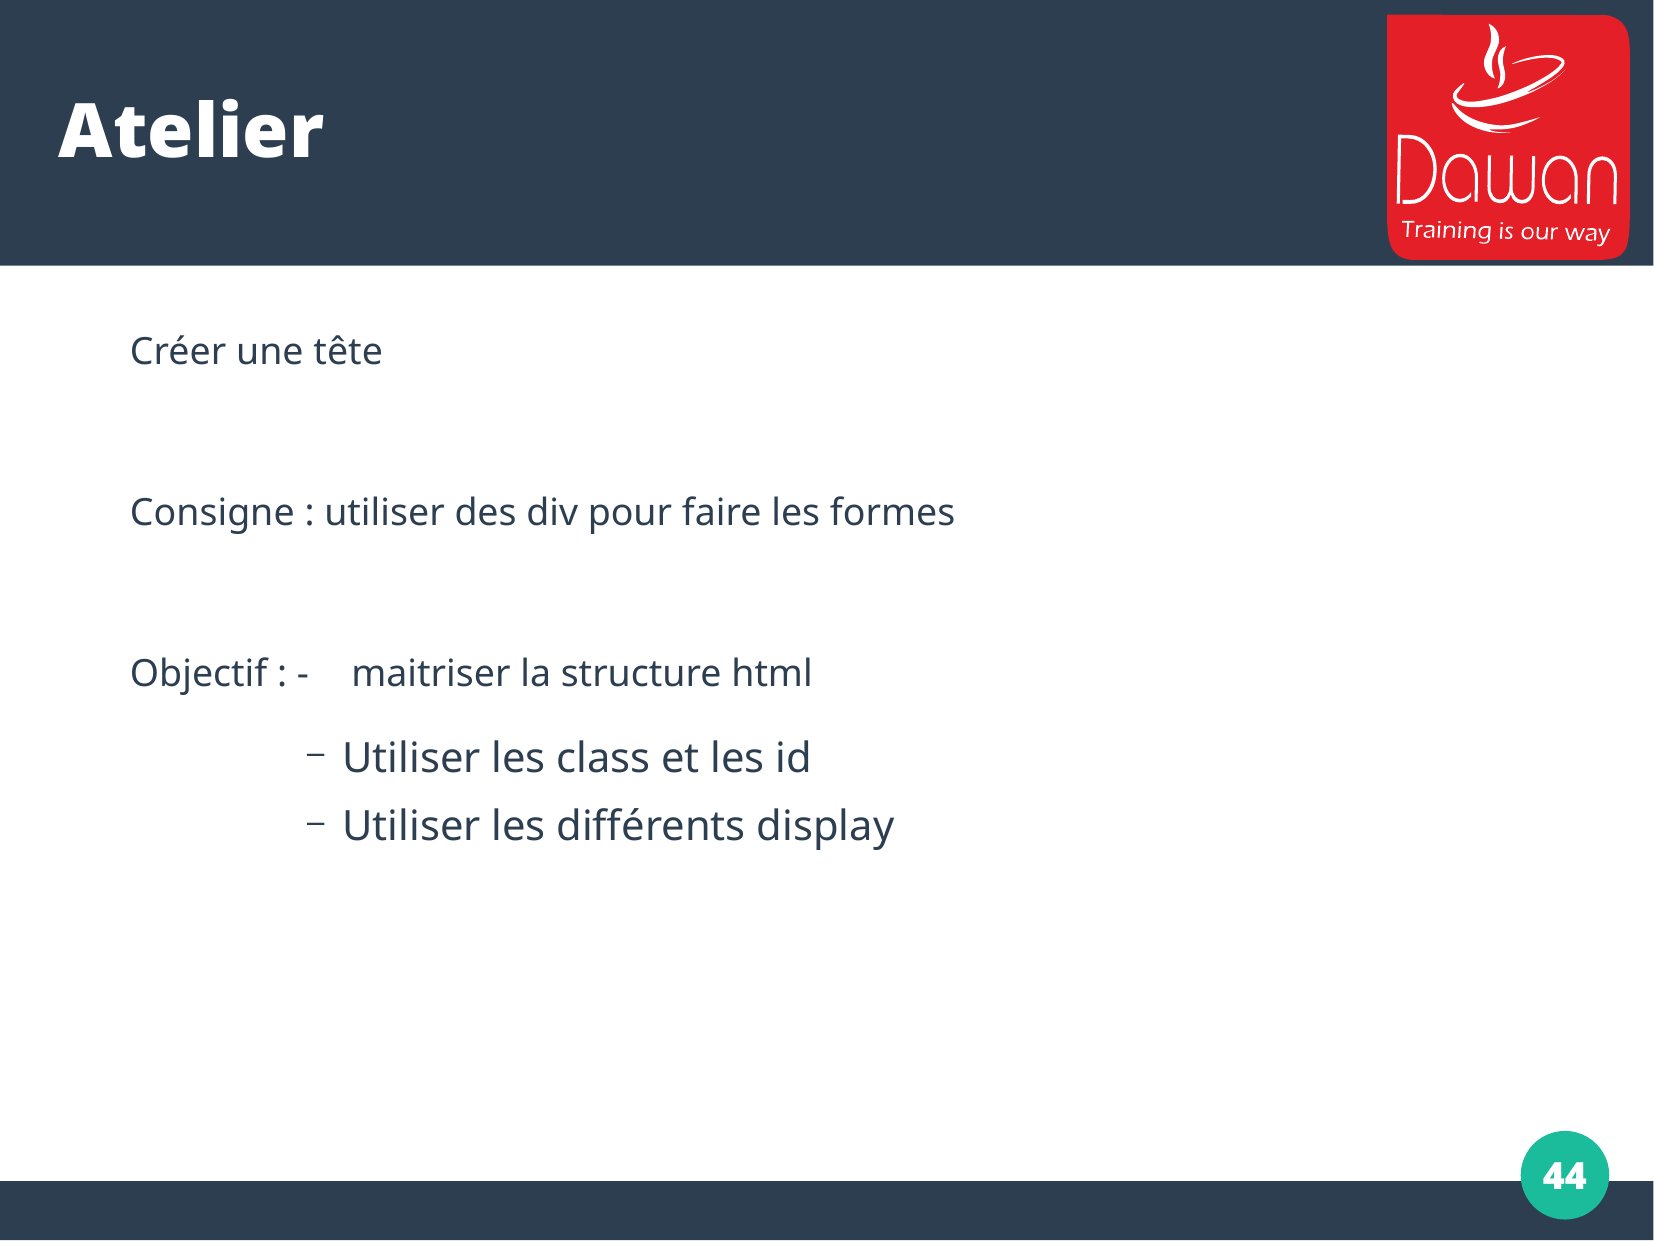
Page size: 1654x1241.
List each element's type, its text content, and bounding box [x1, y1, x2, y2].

title Atelier [59, 49, 1387, 207]
picture [1387, 14, 1630, 260]
list Créer une tête Consigne : utiliser des div pour faire les formes Objectif : - maitriser la structure html Utiliser les class et les id Utiliser les différents display [59, 324, 1595, 1152]
